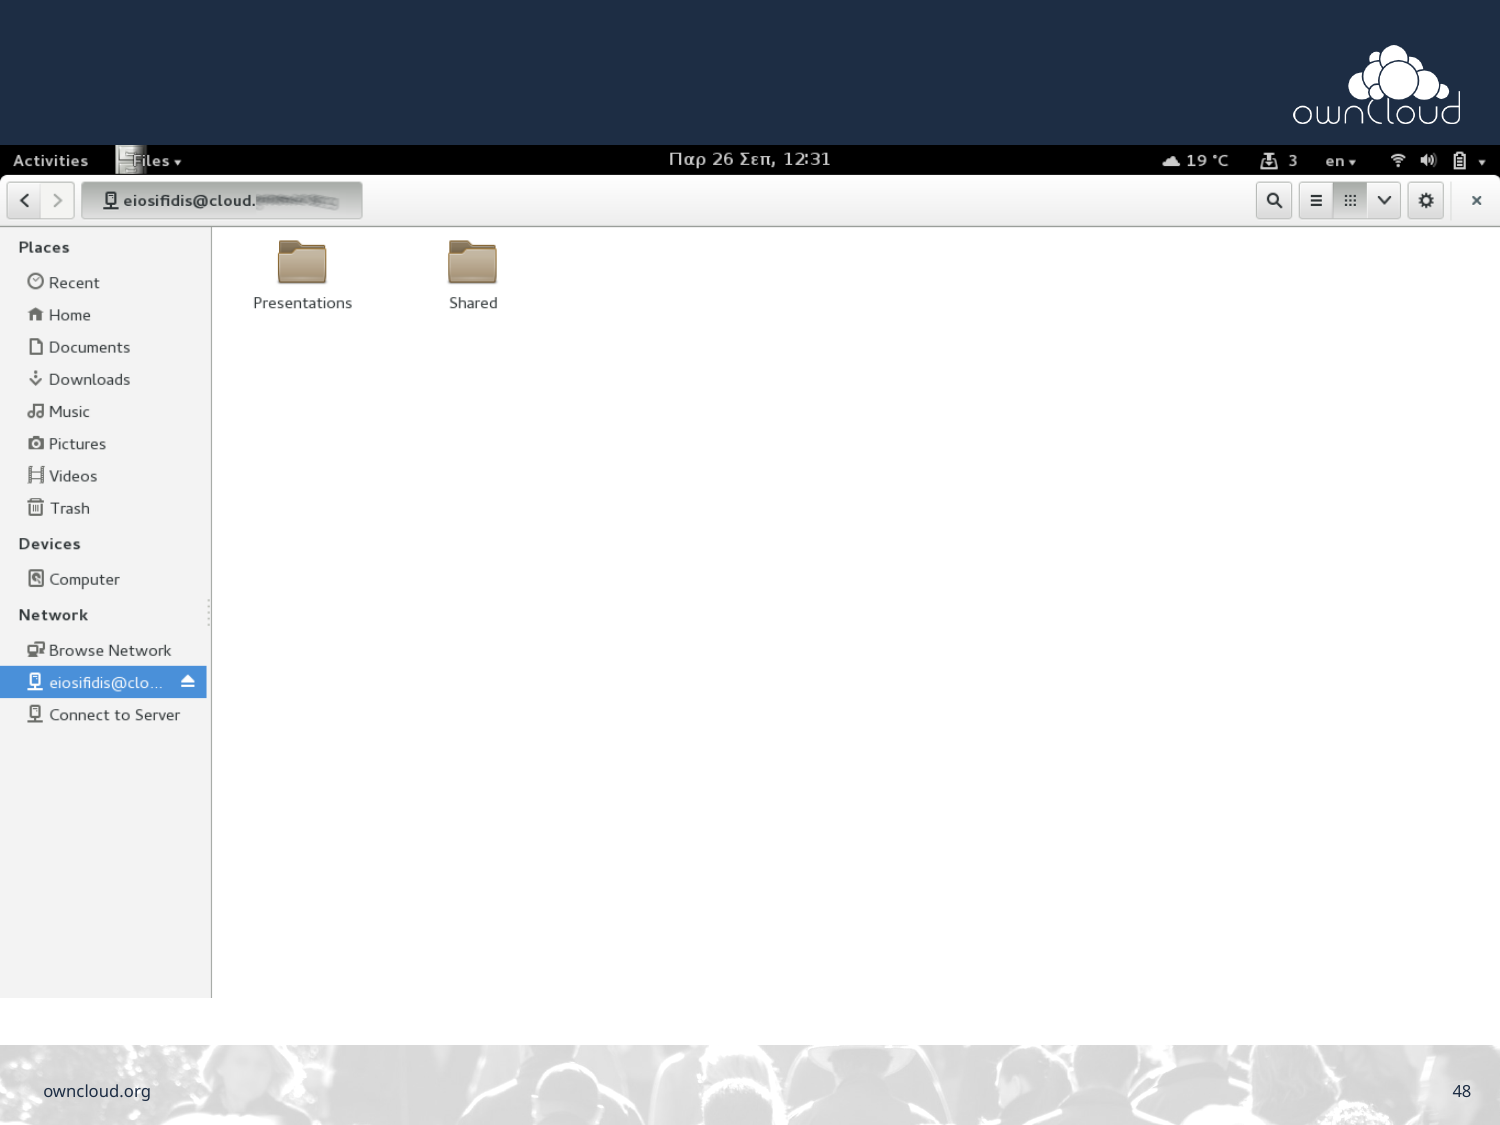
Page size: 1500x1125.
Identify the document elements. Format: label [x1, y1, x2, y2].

picture [0, 1045, 1500, 1125]
picture [0, 145, 1500, 999]
picture [1293, 45, 1460, 124]
